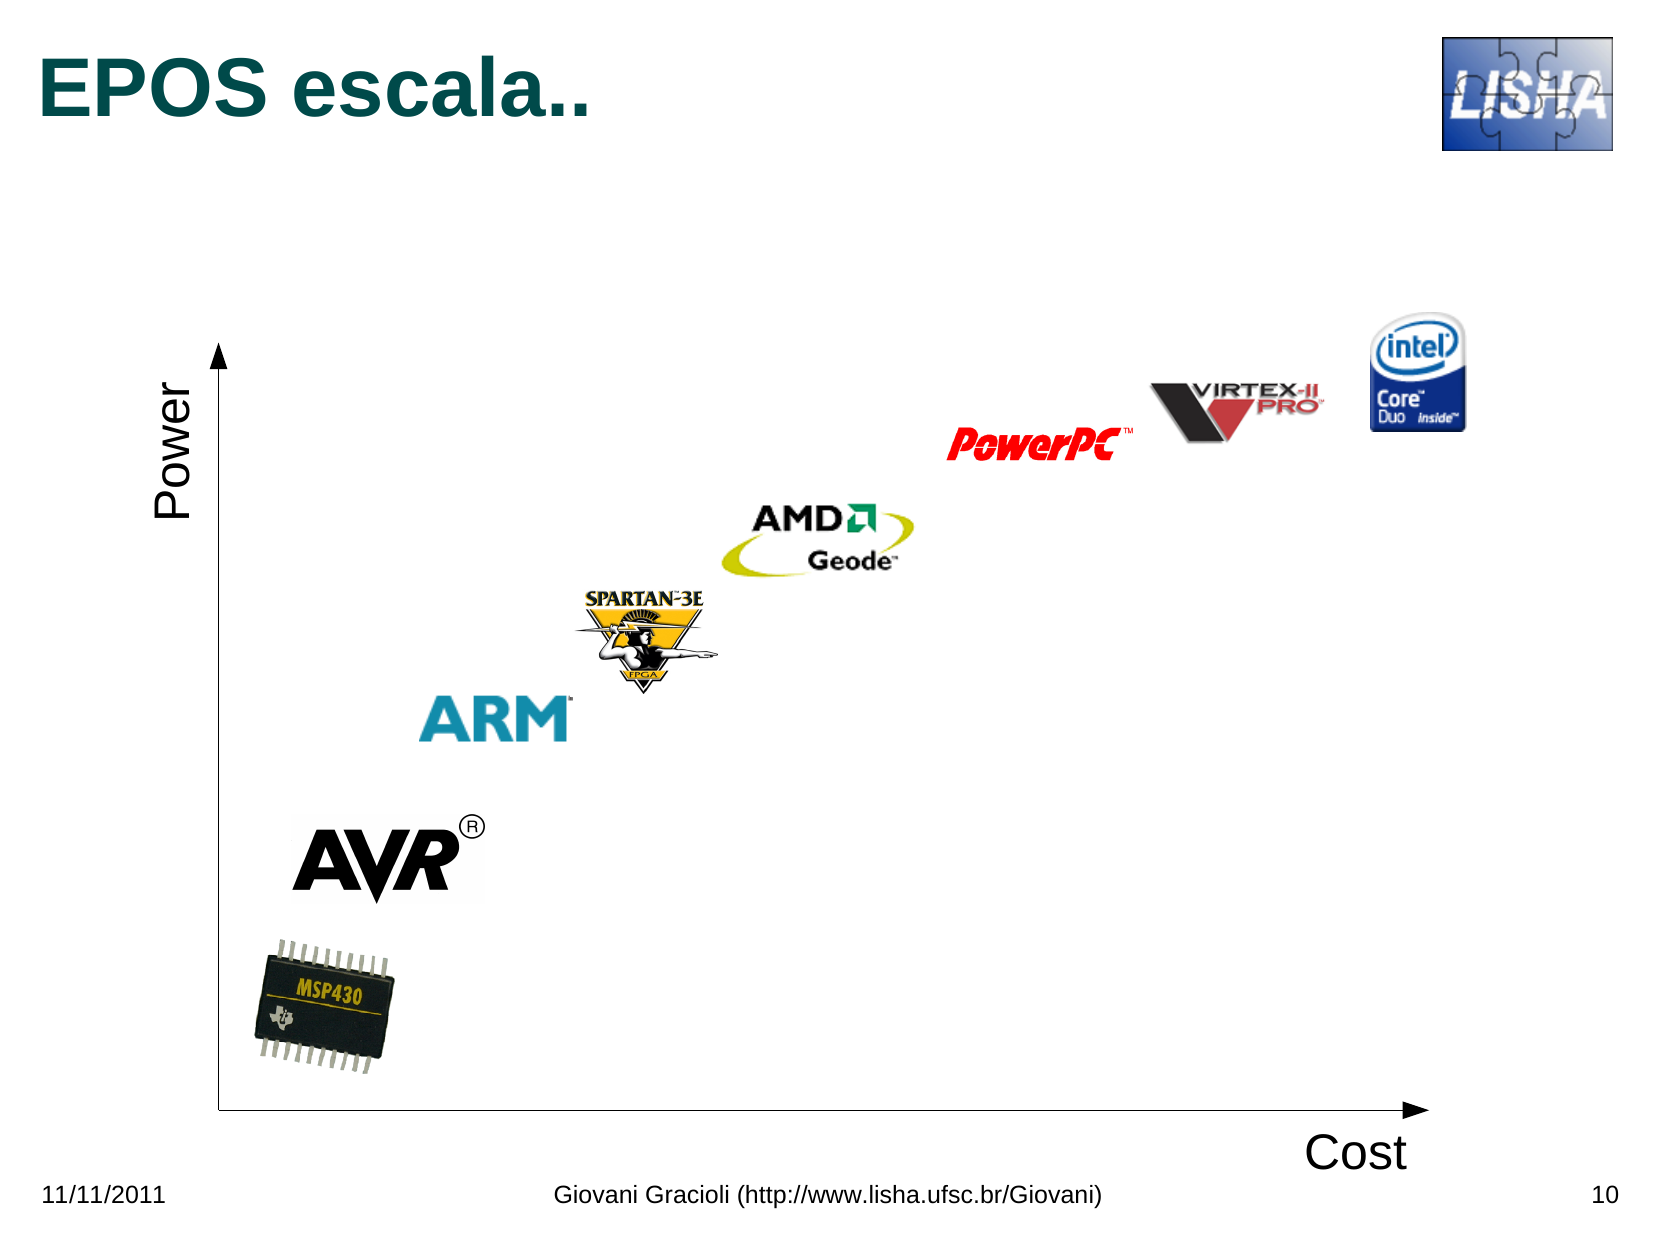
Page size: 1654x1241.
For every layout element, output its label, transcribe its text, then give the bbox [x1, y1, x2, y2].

picture [946, 364, 1343, 461]
text_box Cost [1304, 1112, 1408, 1192]
picture [1442, 37, 1613, 151]
title EPOS escala.. [37, 37, 1426, 151]
picture [248, 933, 396, 1078]
picture [419, 490, 928, 756]
text_box Power [144, 381, 201, 523]
picture [291, 814, 485, 904]
picture [1370, 312, 1467, 432]
